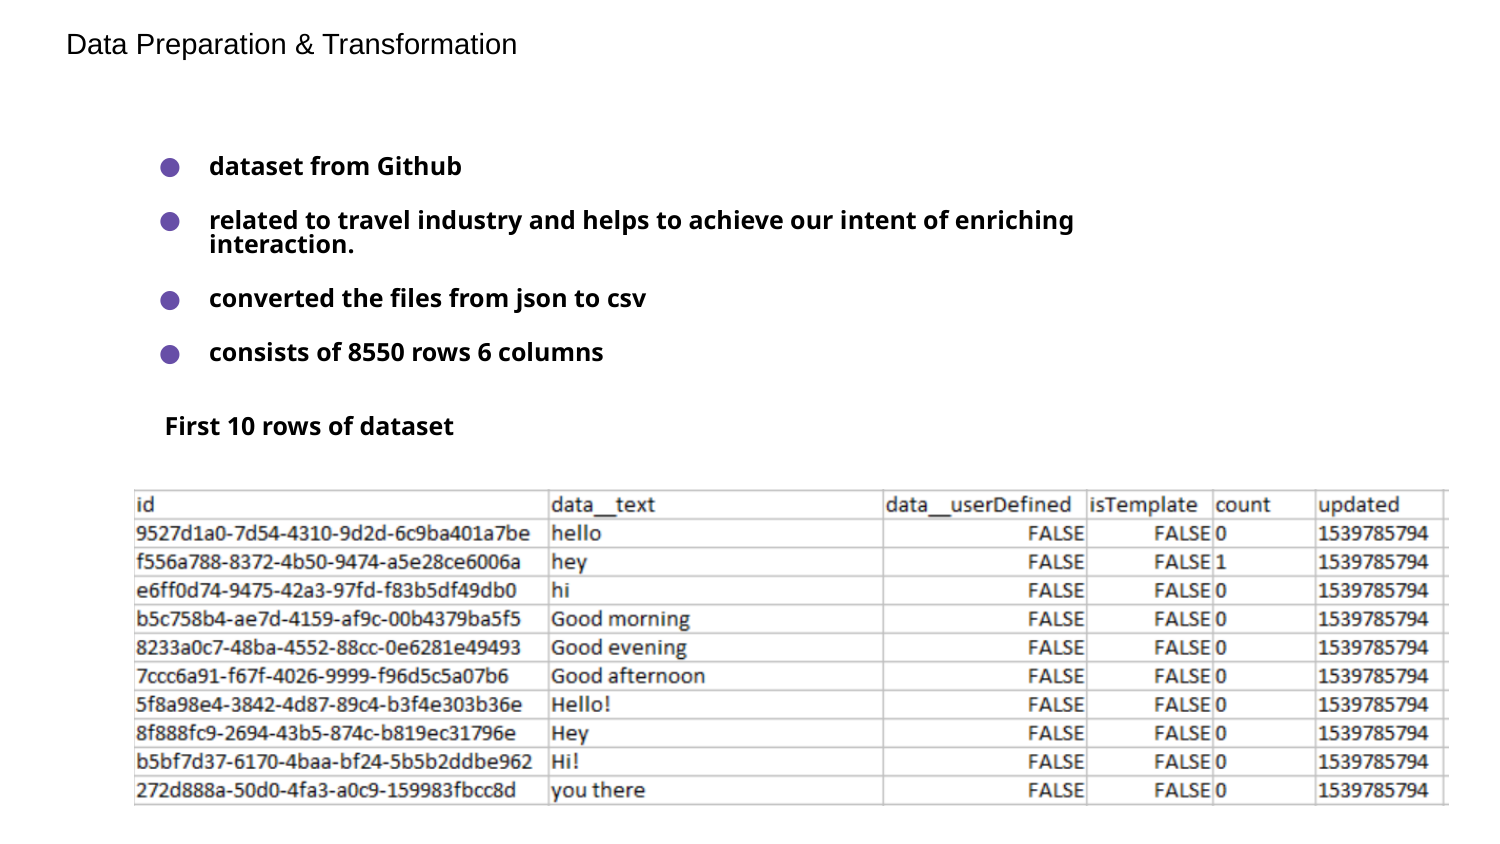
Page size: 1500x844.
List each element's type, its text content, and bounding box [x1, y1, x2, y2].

text_box dataset from Github related to travel industry and helps to achieve our intent of enriching interaction. converted the files from json to csv consists of 8550 rows 6 columns [119, 105, 1220, 411]
text_box First 10 rows of dataset [149, 308, 1250, 485]
picture [134, 489, 1449, 806]
title Data Preparation & Transformation [51, 10, 1449, 115]
